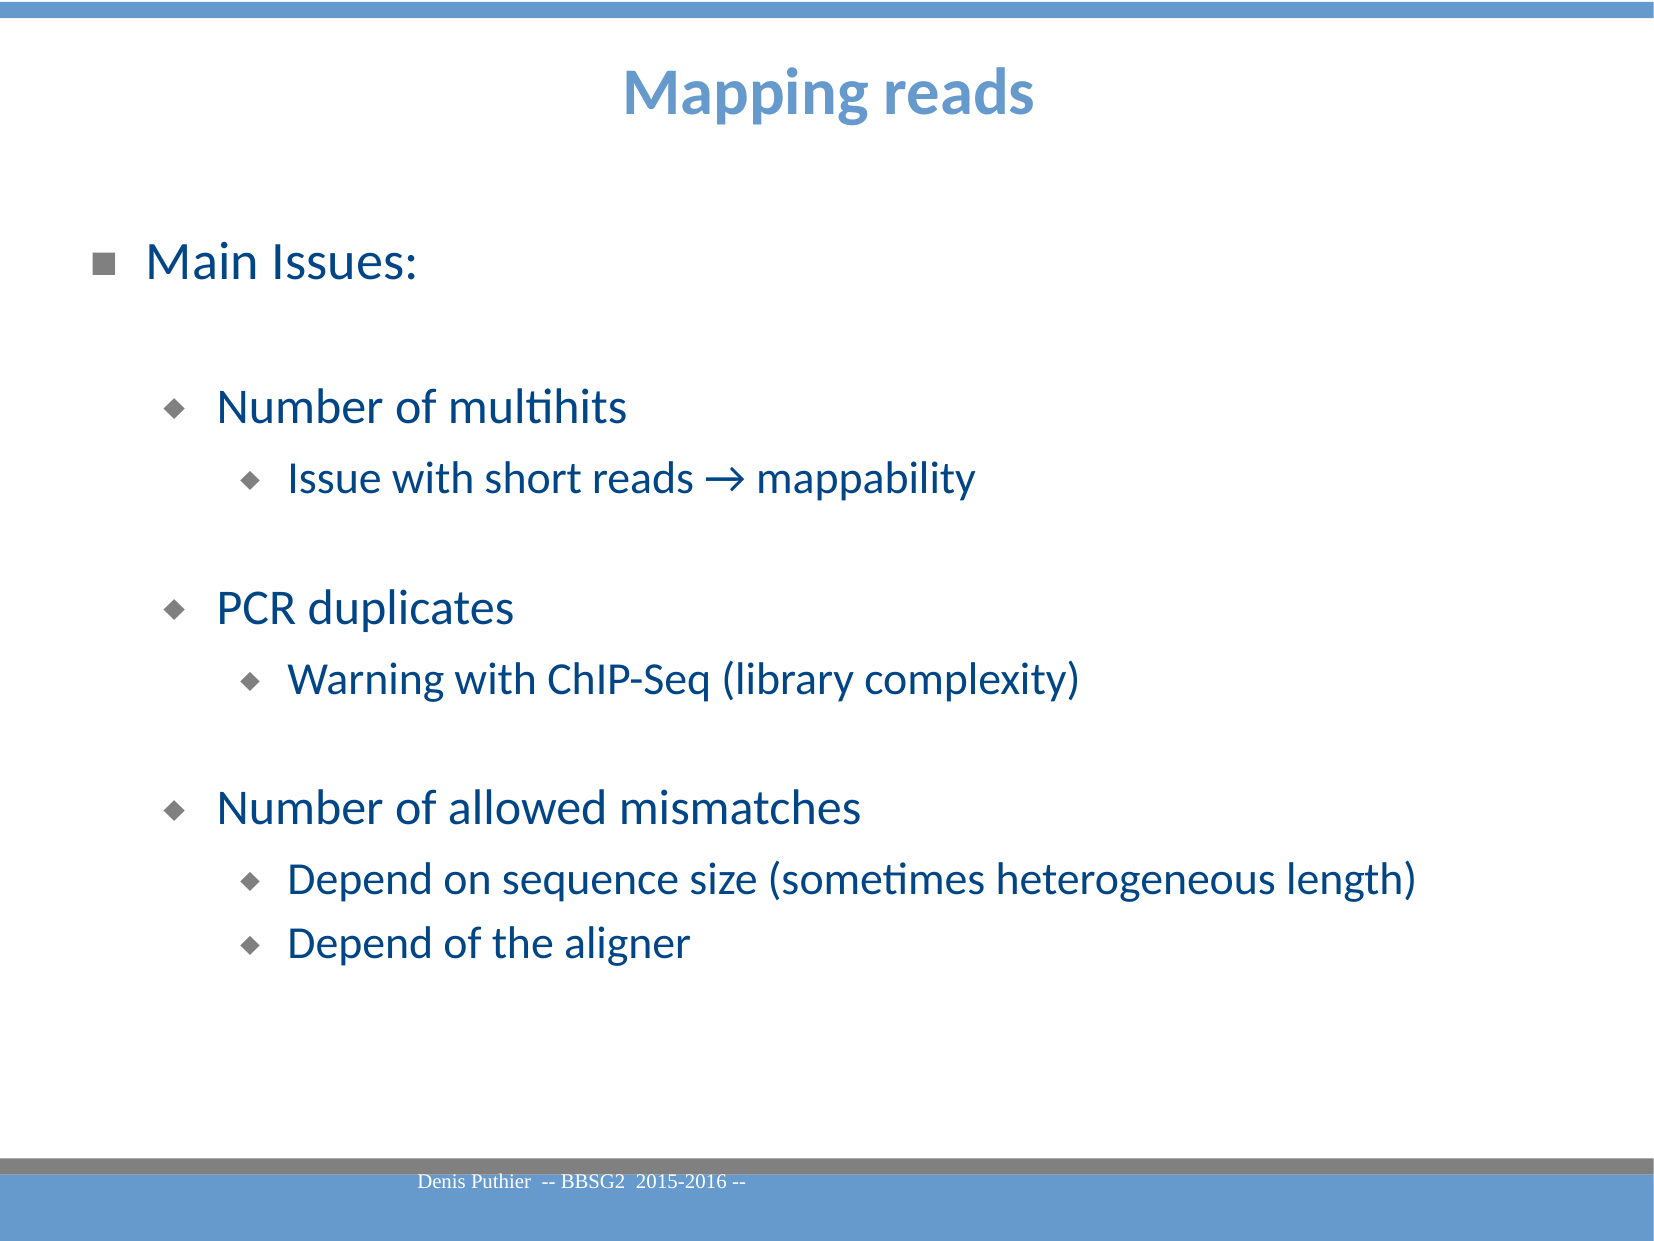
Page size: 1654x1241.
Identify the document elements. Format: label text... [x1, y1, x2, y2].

list Main Issues: Number of multi­hits Issue with short reads → mappability PCR duplicates Warning with ChIP-Seq (library complexity) Number of allowed mismatches Depend on sequence size (sometimes heterogeneous length) Depend of the aligner [75, 238, 1619, 1106]
title Mapping reads [85, 18, 1574, 177]
